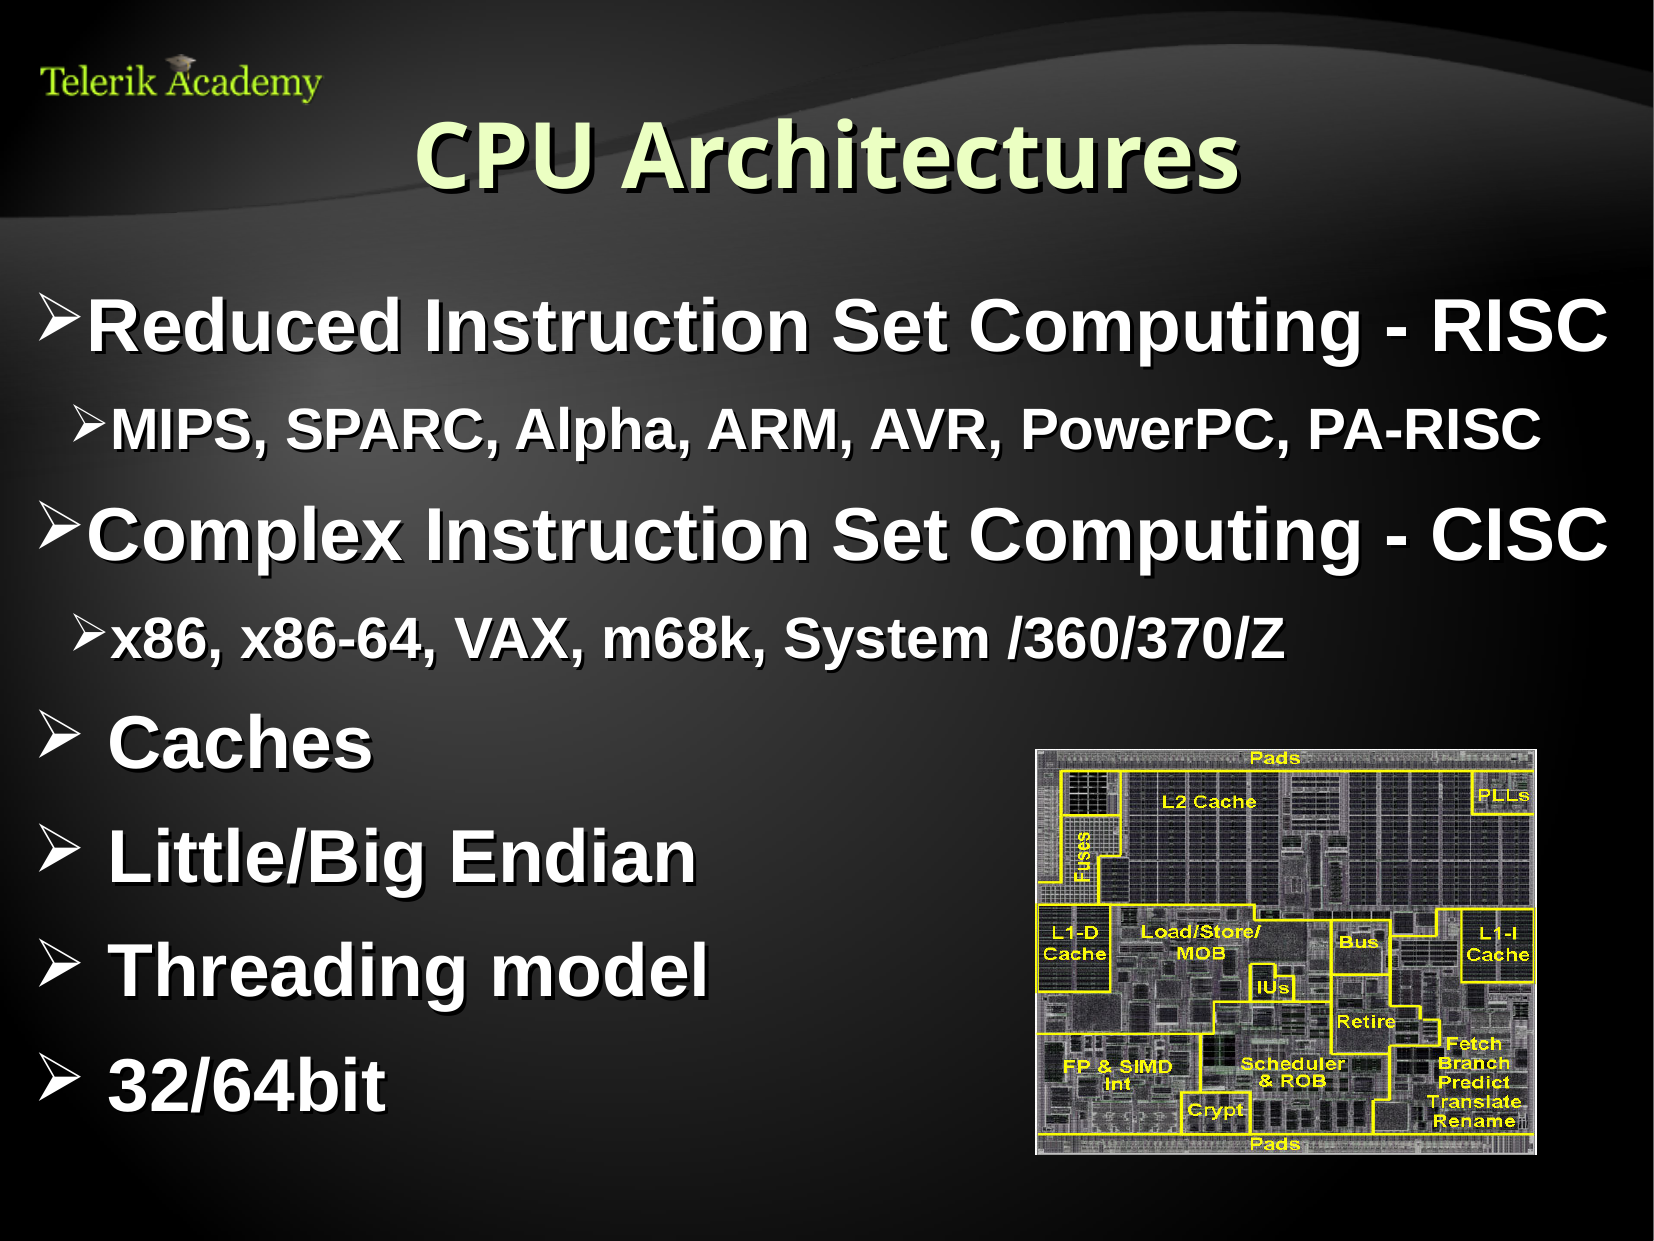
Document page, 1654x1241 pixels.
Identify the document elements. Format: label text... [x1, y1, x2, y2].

subtitle Reduced Instruction Set Computing - RISC MIPS, SPARC, Alpha, ARM, AVR, PowerPC, PA-RISC Complex Instruction Set Computing - CISC x86, x86-64, VAX, m68k, System /360/370/Z Caches Little/Big Endian Threading model 32/64bit [33, 240, 1624, 1171]
picture [0, 0, 1654, 1241]
title CPU Architectures [82, 49, 1571, 240]
